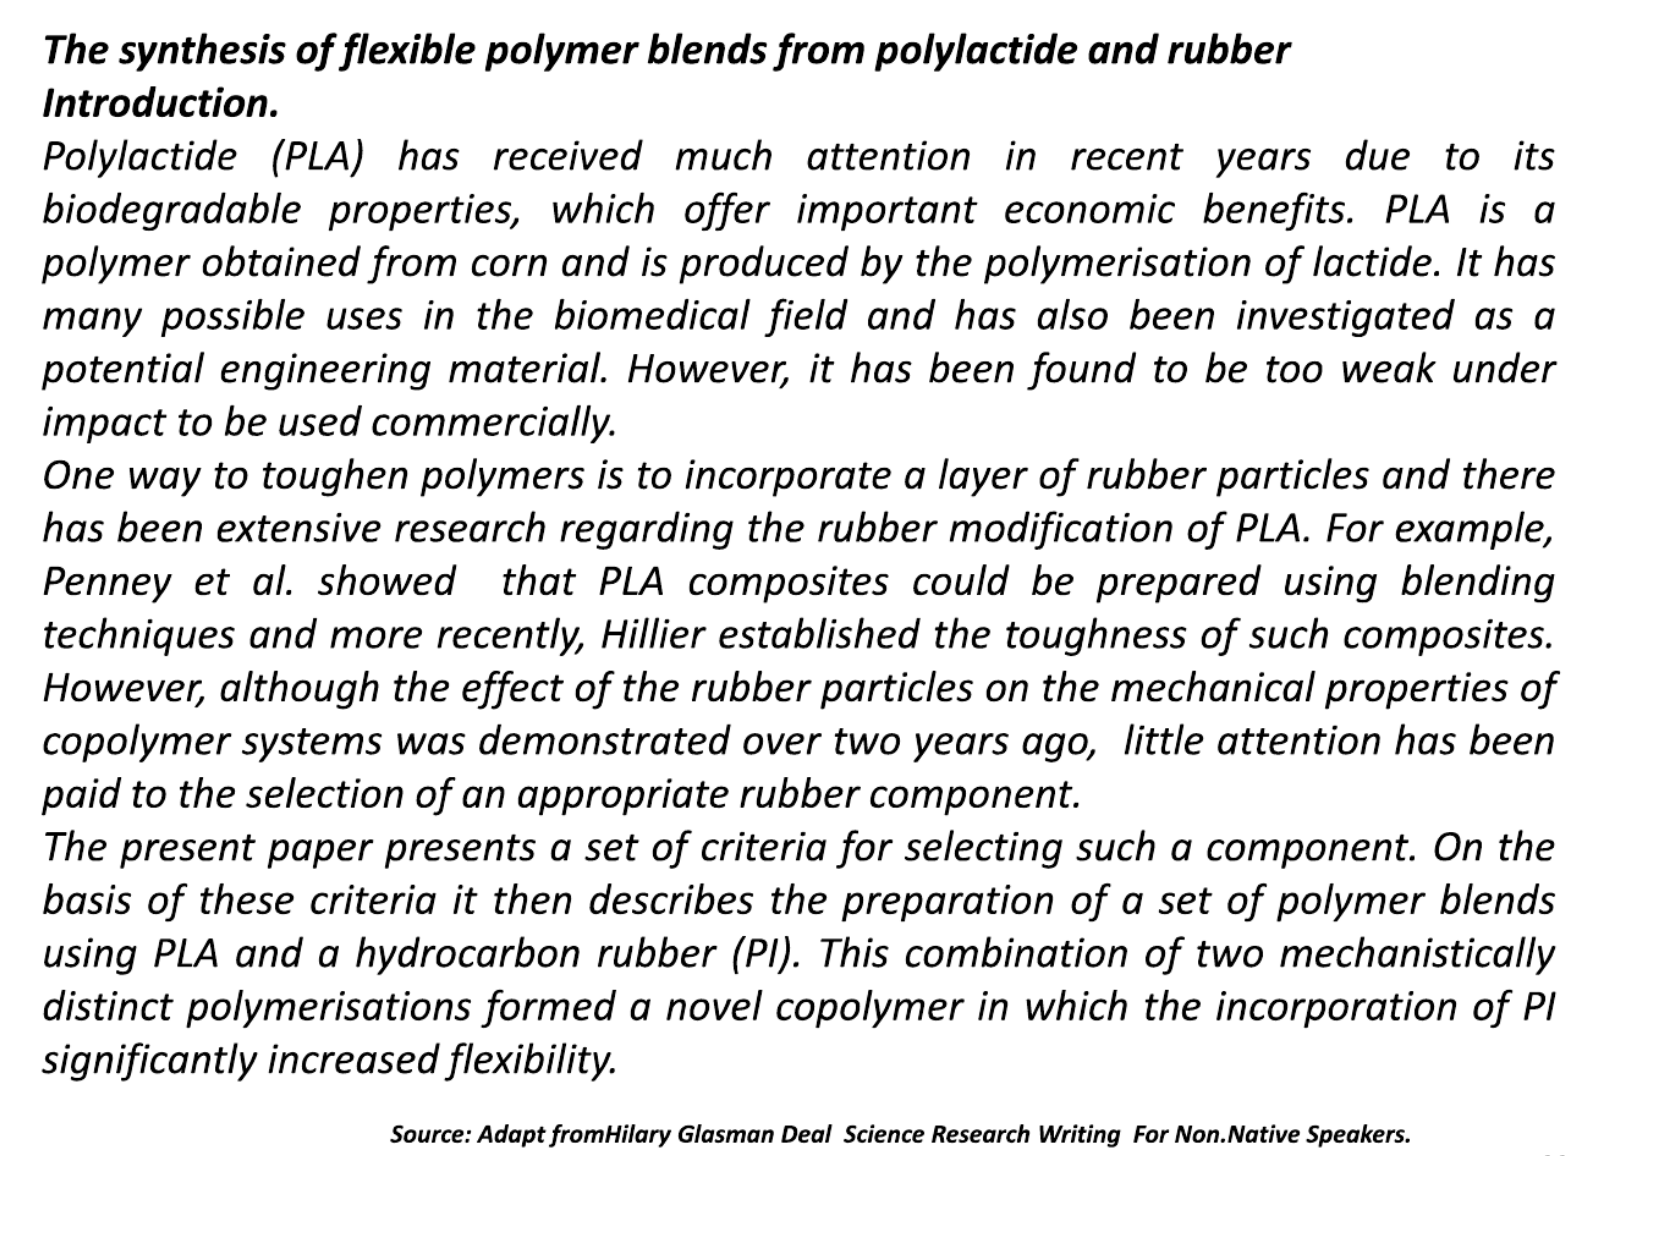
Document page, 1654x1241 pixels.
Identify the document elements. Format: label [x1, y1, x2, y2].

picture [32, 29, 1576, 1156]
